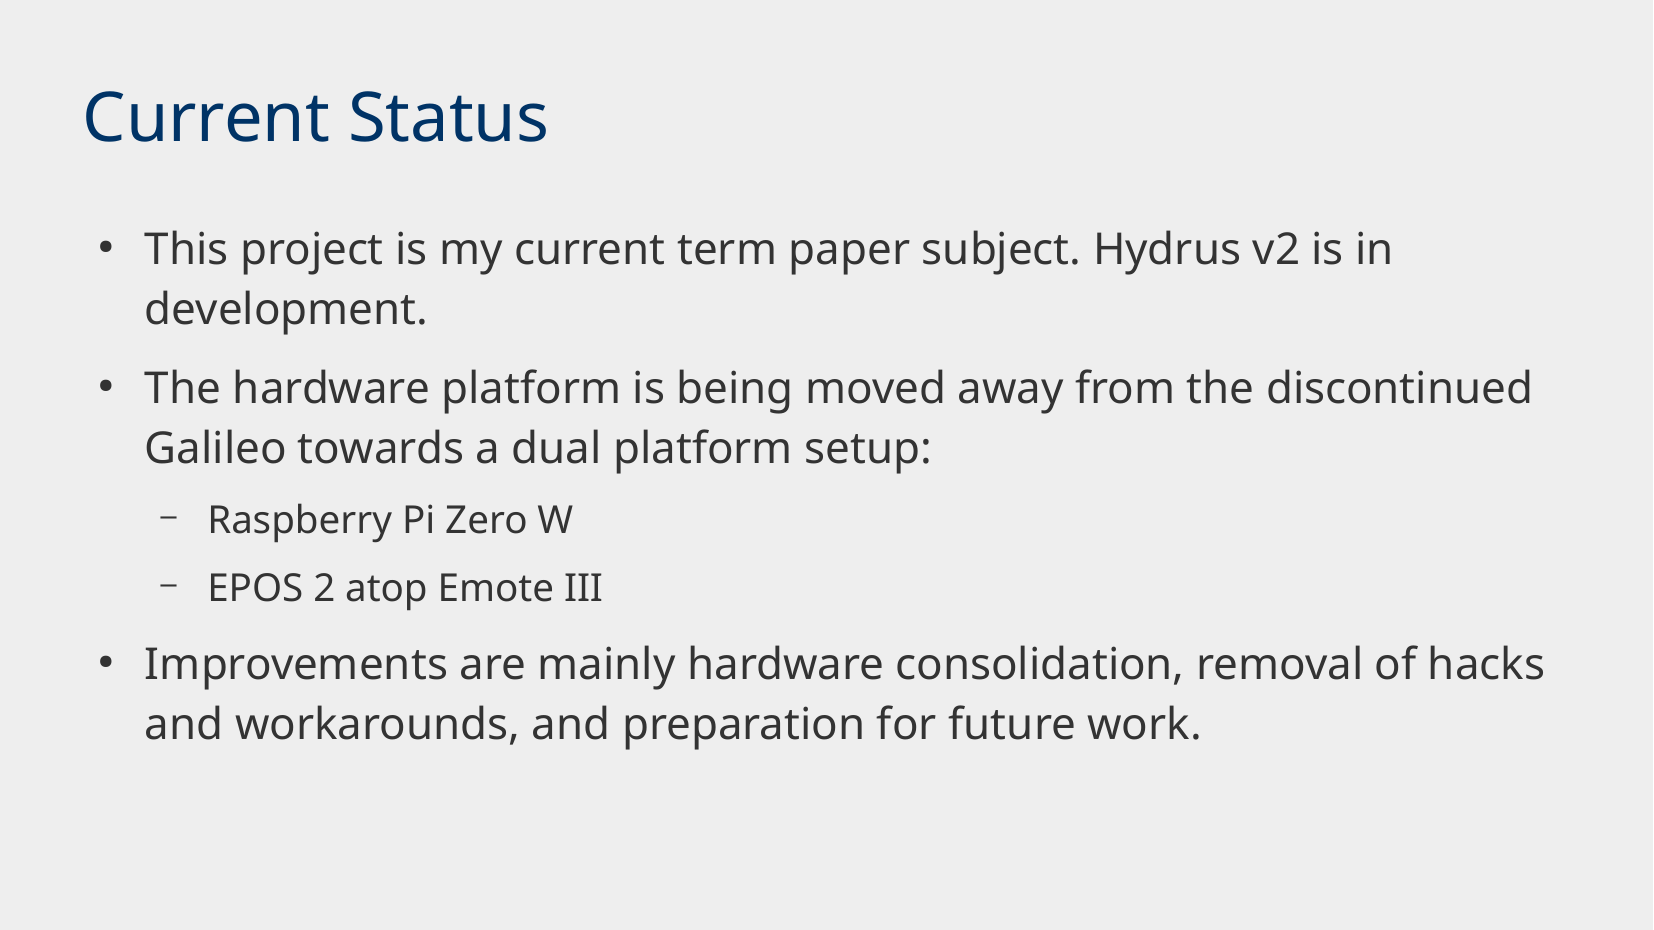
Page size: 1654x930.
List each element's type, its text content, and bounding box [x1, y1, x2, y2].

list This project is my current term paper subject. Hydrus v2 is in development. The hardware platform is being moved away from the discontinued Galileo towards a dual platform setup: Raspberry Pi Zero W EPOS 2 atop Emote III Improvements are mainly hardware consolidation, removal of hacks and workarounds, and preparation for future work. [82, 217, 1571, 757]
title Current Status [82, 36, 1571, 193]
